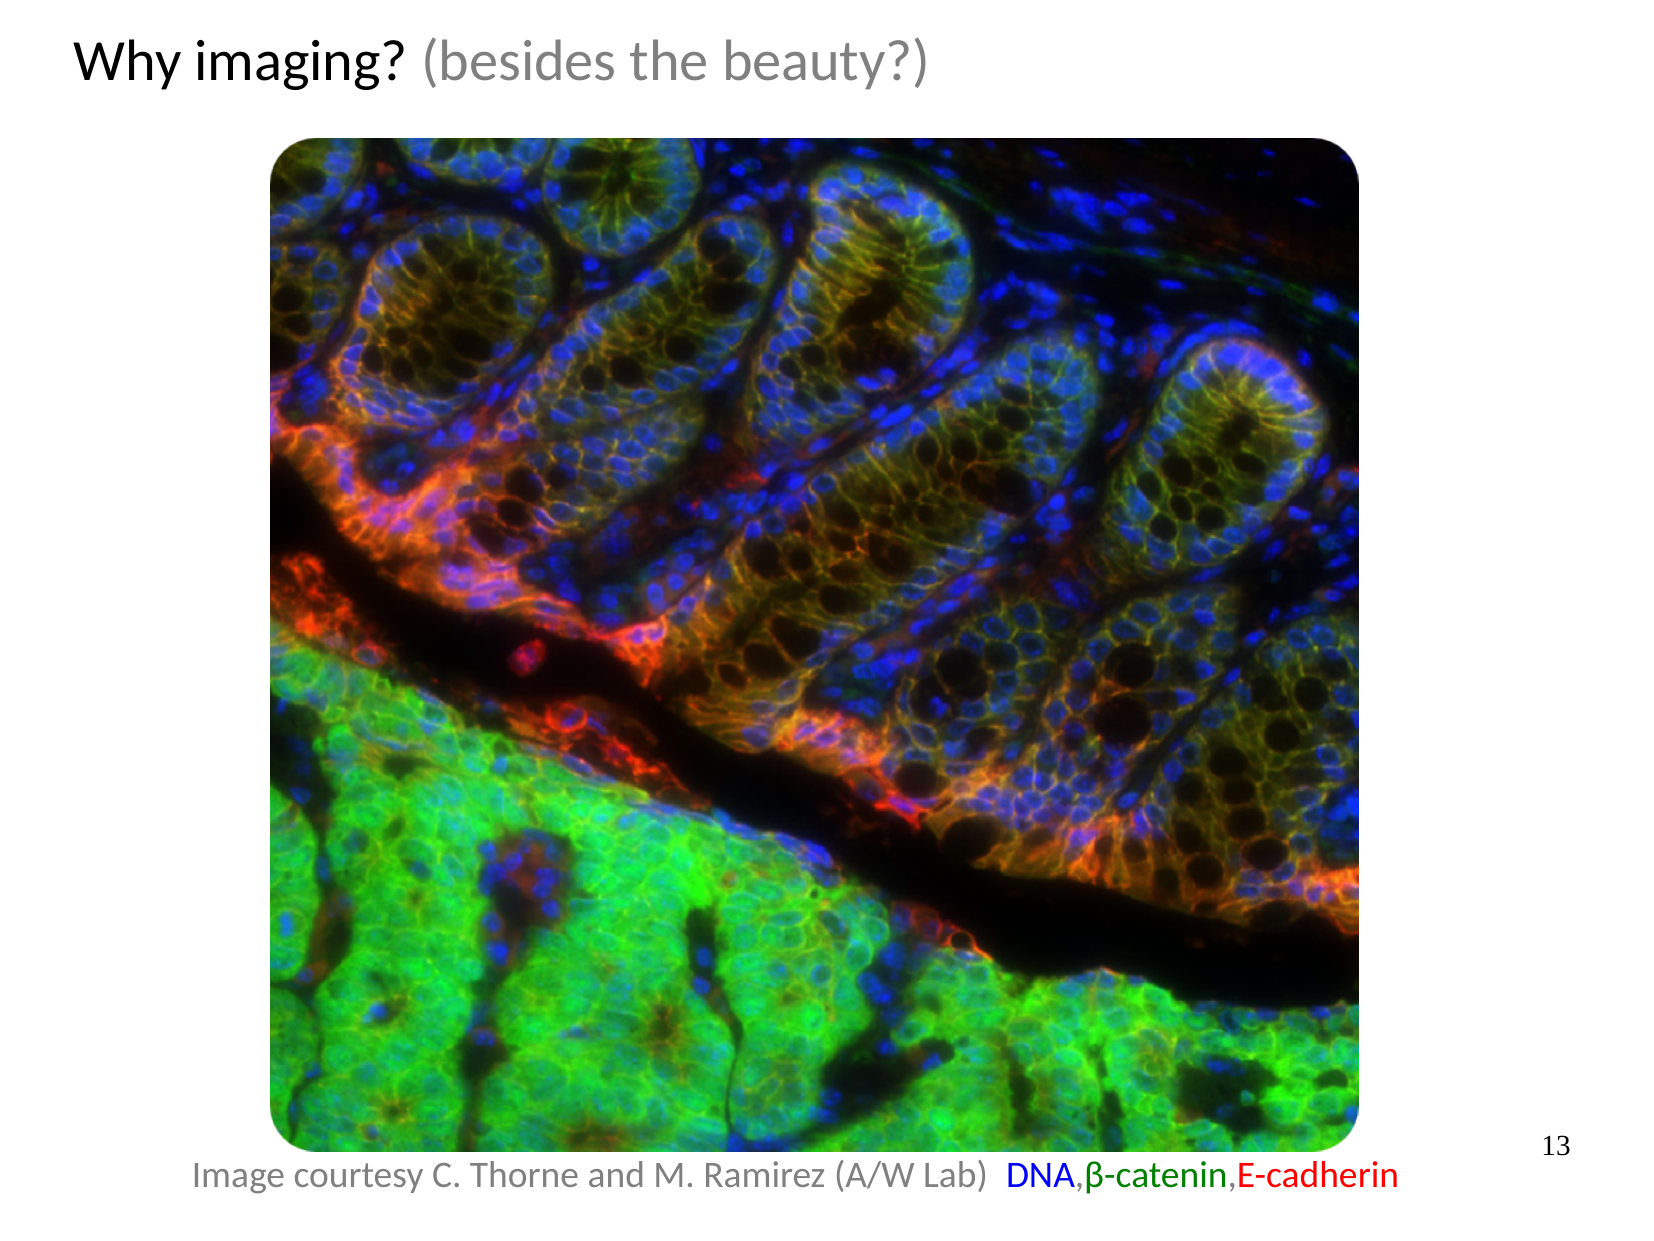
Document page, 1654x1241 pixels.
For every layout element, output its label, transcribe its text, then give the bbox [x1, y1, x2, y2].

text_box Why imaging? (besides the beauty?) [59, 29, 1536, 148]
picture [270, 138, 1359, 1151]
text_box Image courtesy C. Thorne and M. Ramirez (A/W Lab) DNA,β-catenin,E-cadherin [177, 1151, 1477, 1233]
